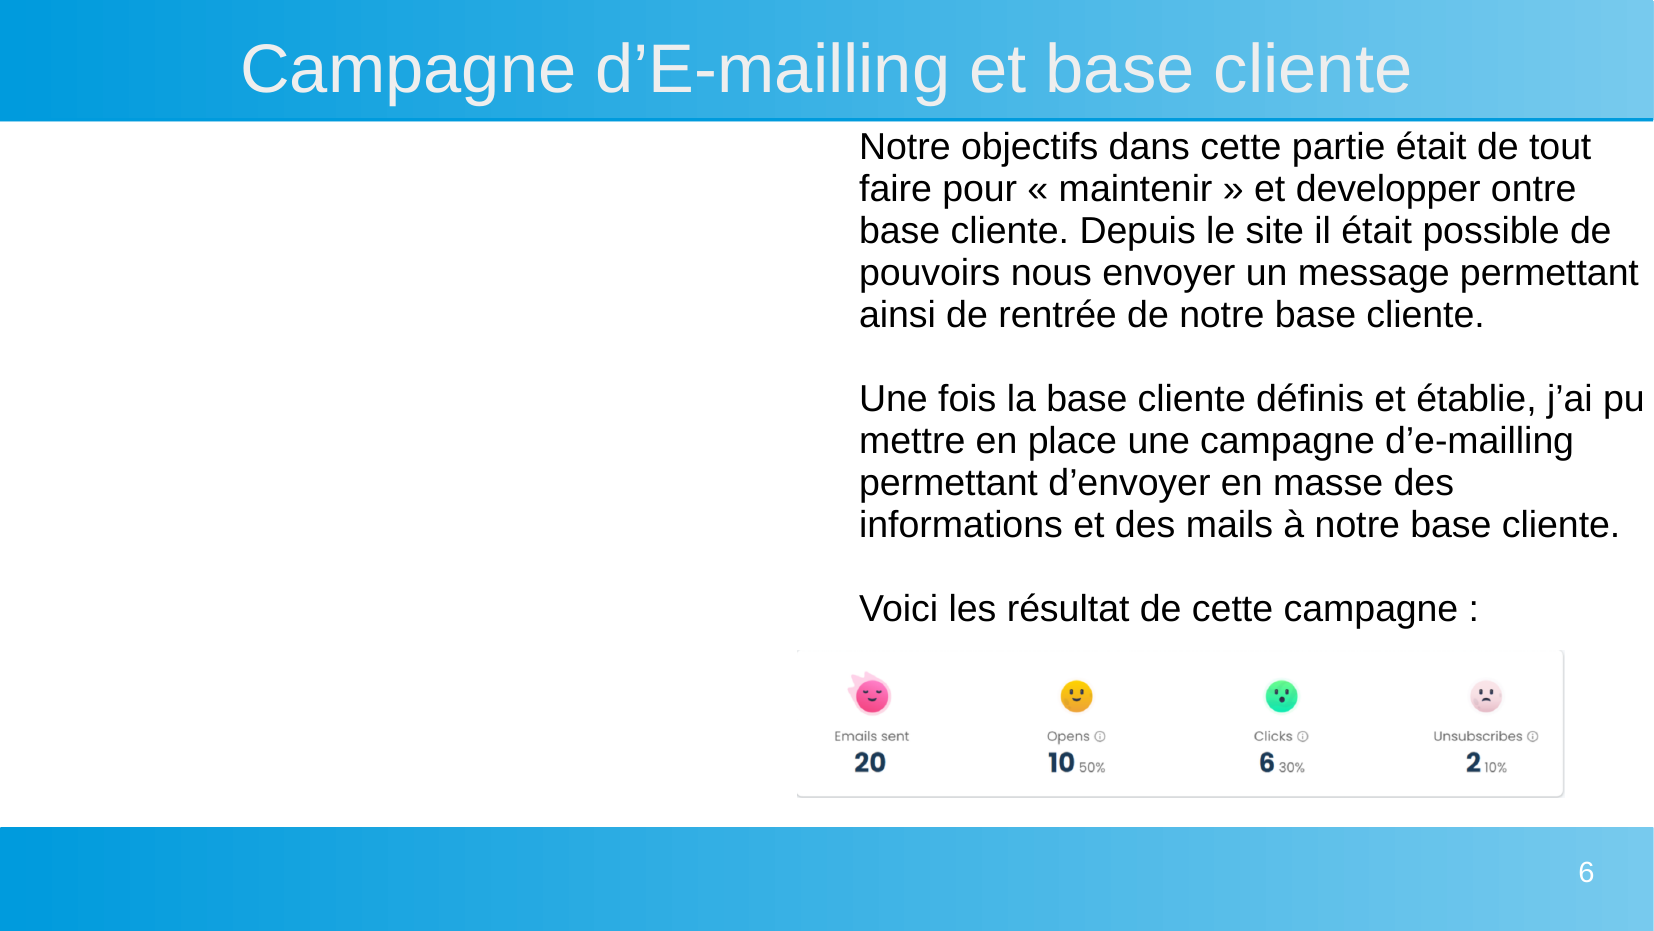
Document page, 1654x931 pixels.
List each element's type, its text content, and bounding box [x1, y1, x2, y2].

title Campagne d’E-mailling et base cliente [59, 29, 1595, 108]
picture [797, 650, 1565, 798]
text_box Notre objectifs dans cette partie était de tout faire pour « maintenir » et developper ontre base cliente. Depuis le site il était possible de pouvoirs nous envoyer un message permettant ainsi de rentrée de notre base cliente. Une fois la base cliente définis et établie, j’ai pu mettre en place une campagne d’e-mailling permettant d’envoyer en masse des informations et des mails à notre base cliente. Voici les résultat de cette campagne : [844, 118, 1654, 768]
